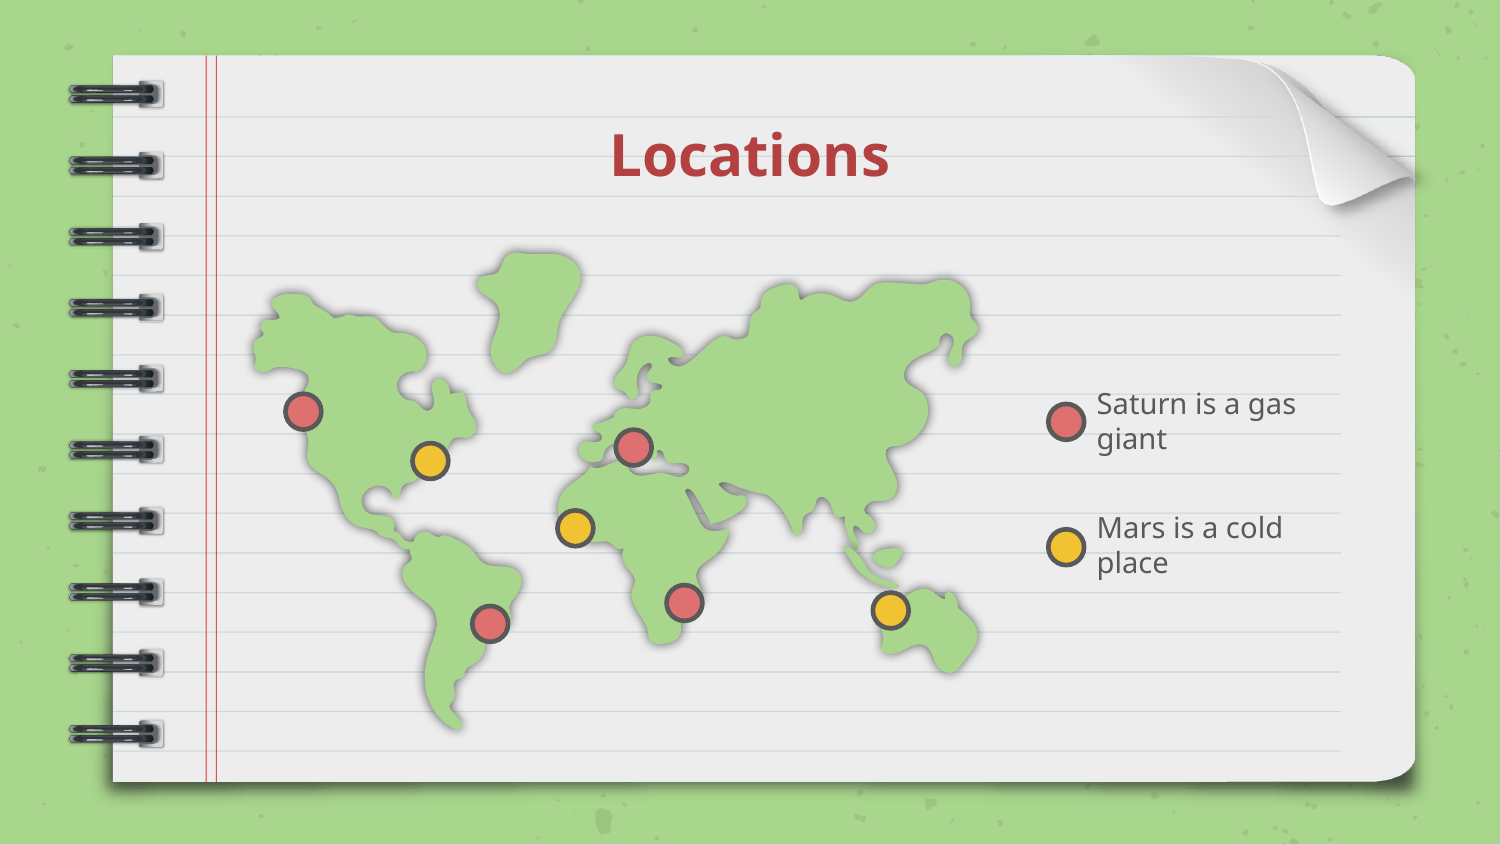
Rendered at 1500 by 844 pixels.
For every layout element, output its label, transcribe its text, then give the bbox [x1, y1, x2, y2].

text_box [557, 279, 979, 644]
subtitle Mars is a cold place [1096, 494, 1360, 613]
title Locations [378, 116, 1122, 211]
text_box [872, 588, 978, 674]
text_box [1048, 403, 1085, 440]
text_box [873, 548, 903, 568]
text_box [1048, 529, 1085, 566]
text_box [476, 252, 581, 373]
text_box [253, 293, 522, 730]
subtitle Saturn is a gas giant [1096, 370, 1360, 488]
picture [63, 22, 1437, 822]
